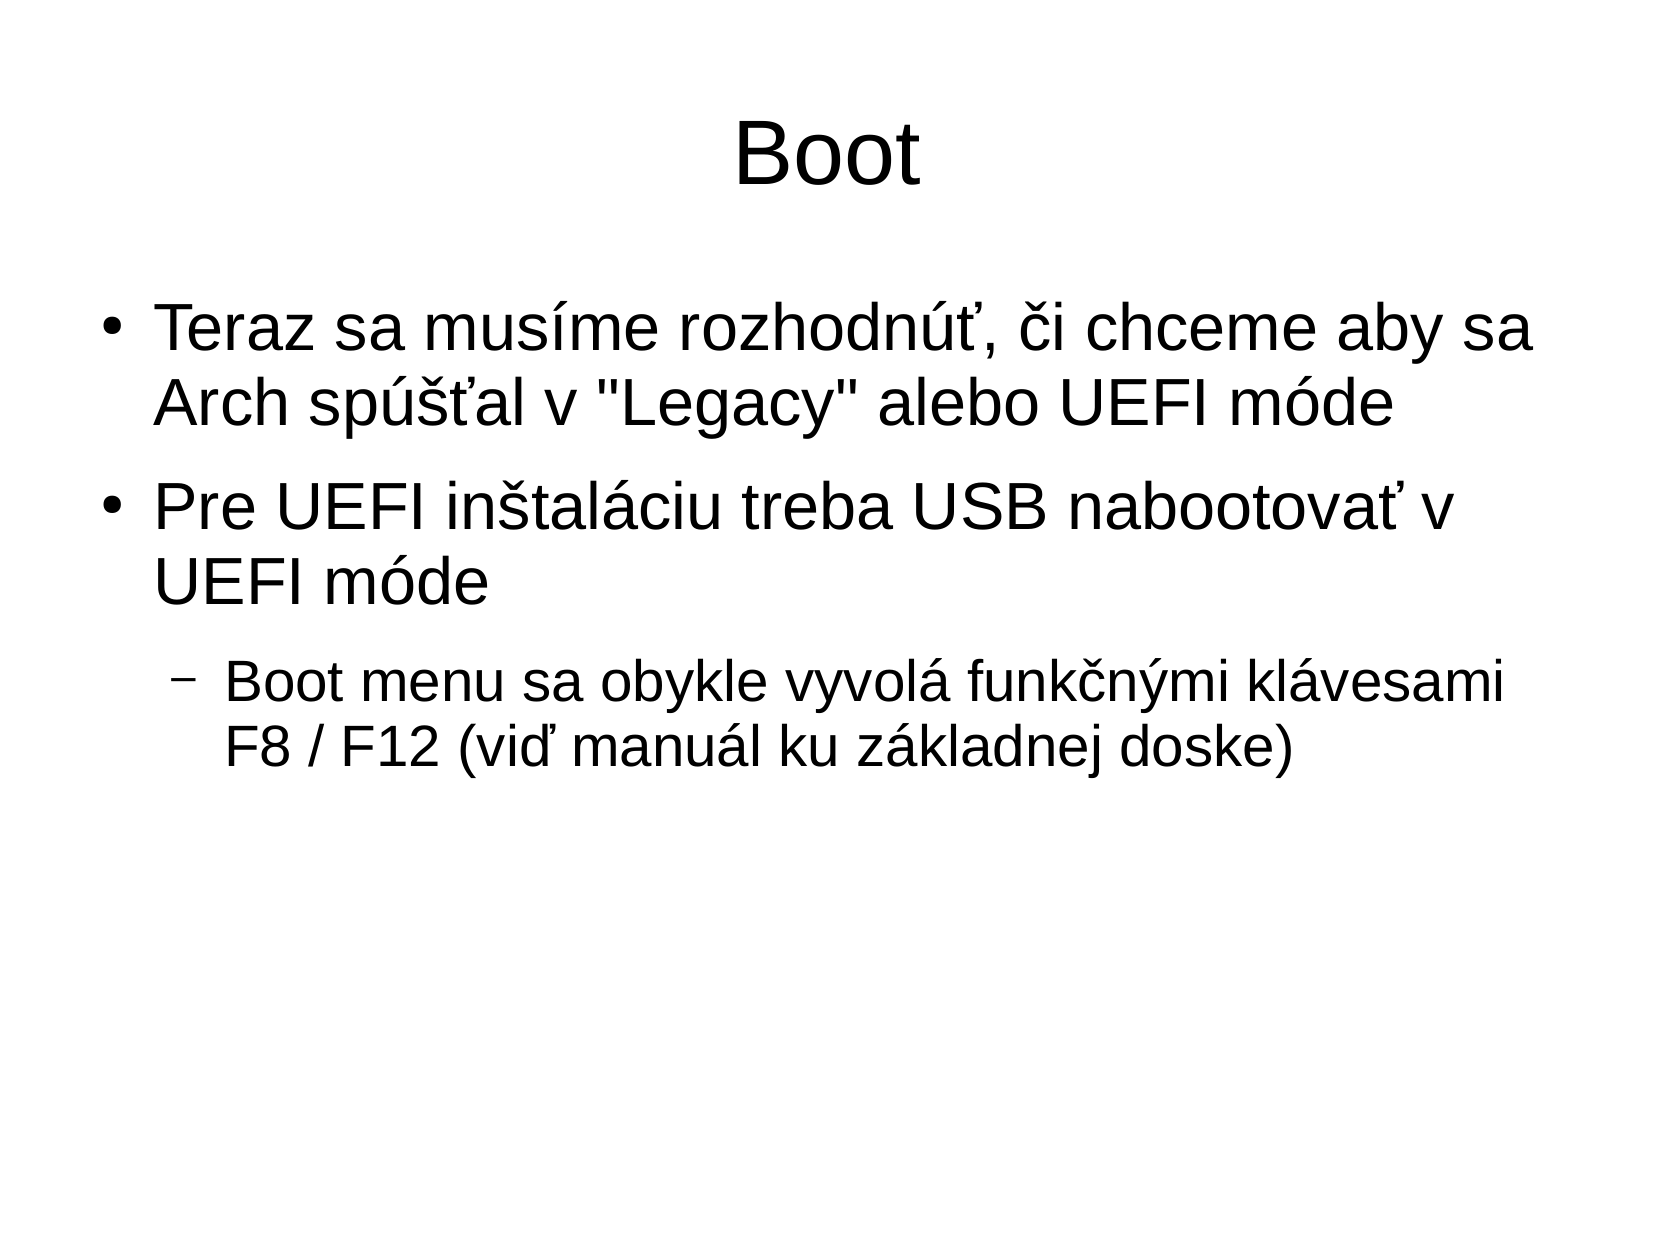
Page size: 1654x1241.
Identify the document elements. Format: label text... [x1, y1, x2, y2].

title Boot [82, 49, 1571, 257]
list Teraz sa musíme rozhodnúť, či chceme aby sa Arch spúšťal v "Legacy" alebo UEFI móde Pre UEFI inštaláciu treba USB nabootovať v UEFI móde Boot menu sa obykle vyvolá funkčnými klávesami F8 / F12 (viď manuál ku základnej doske) [82, 290, 1571, 1010]
